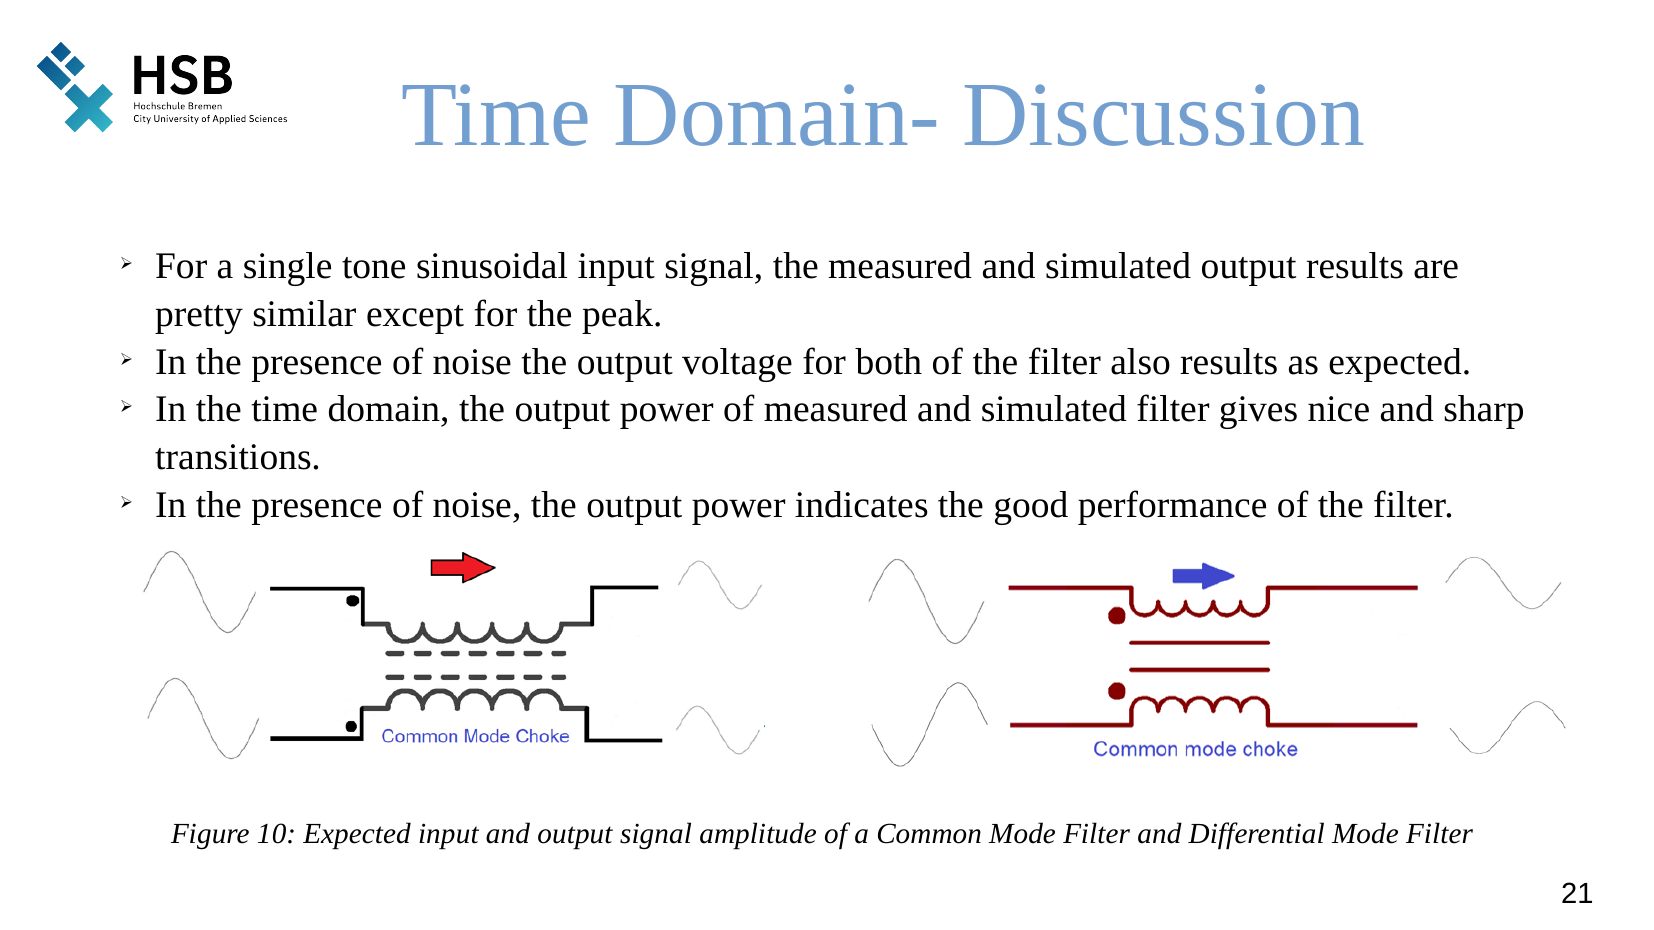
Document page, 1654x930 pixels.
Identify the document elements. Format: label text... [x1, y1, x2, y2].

title Time Domain- Discussion [82, 37, 1571, 193]
text_box <number> [1546, 870, 1653, 926]
picture [134, 535, 765, 765]
text_box Figure 10: Expected input and output signal amplitude of a Common Mode Filter and Differential Mode Filter [156, 809, 1490, 857]
picture [26, 23, 297, 149]
picture [852, 548, 1574, 774]
text_box For a single tone sinusoidal input signal, the measured and simulated output results are pretty similar except for the peak. In the presence of noise the output voltage for both of the filter also results as expected. In the time domain, the output power of measured and simulated filter gives nice and sharp transitions. In the presence of noise, the output power indicates the good performance of the filter. [104, 231, 1545, 534]
